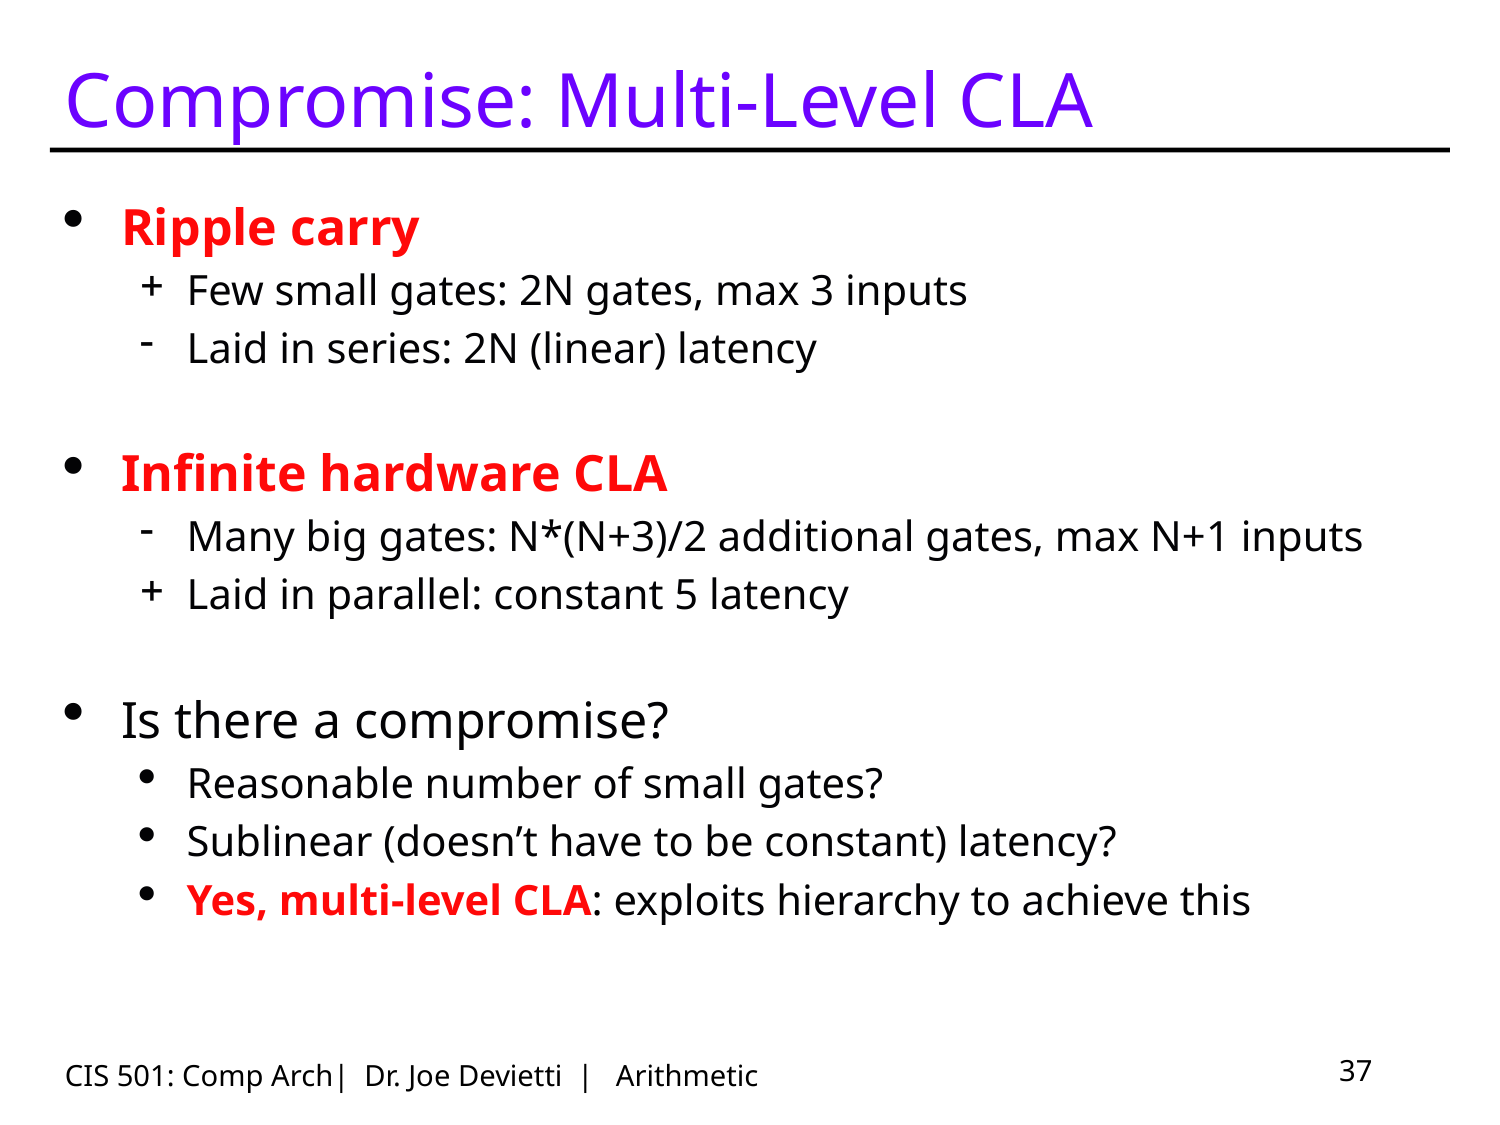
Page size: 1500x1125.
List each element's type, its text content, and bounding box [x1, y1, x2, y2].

text_box Compromise: Multi-Level CLA [49, 37, 1363, 150]
text_box <number> [1074, 1049, 1388, 1100]
text_box Ripple carry Few small gates: 2N gates, max 3 inputs Laid in series: 2N (linear) latency Infinite hardware CLA Many big gates: N*(N+3)/2 additional gates, max N+1 inputs Laid in parallel: constant 5 latency Is there a compromise? Reasonable number of small gates? Sublinear (doesn’t have to be constant) latency? Yes, multi-level CLA: exploits hierarchy to achieve this [49, 187, 1450, 1025]
text_box CIS 501: Comp Arch| Dr. Joe Devietti | Arithmetic [49, 1049, 988, 1100]
